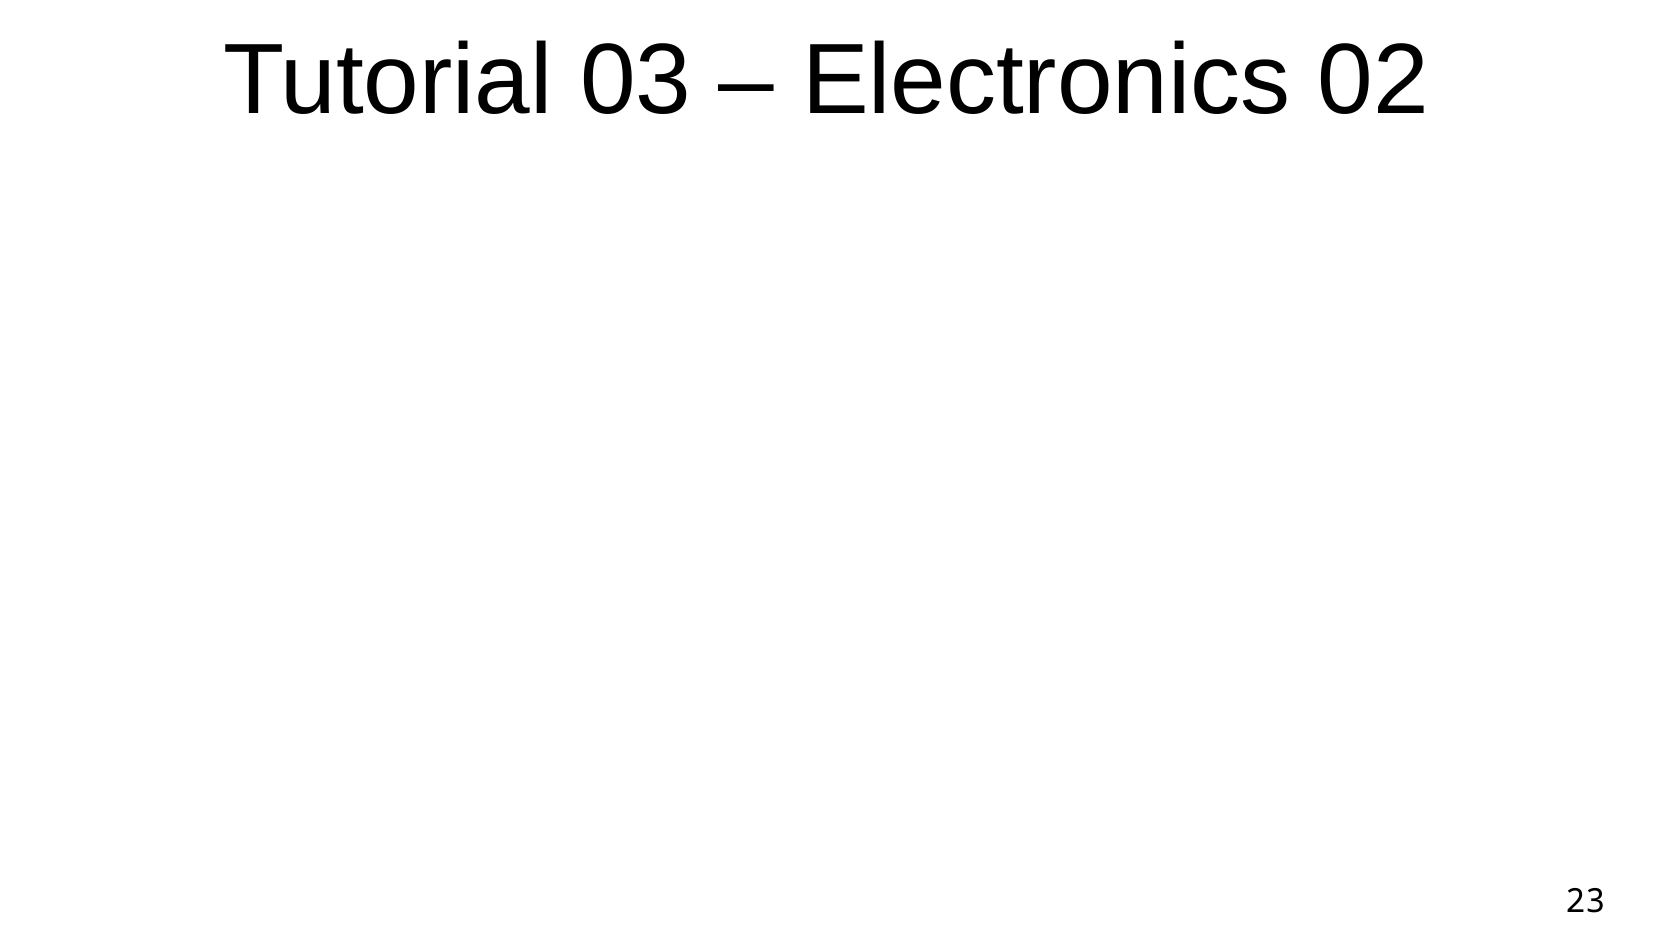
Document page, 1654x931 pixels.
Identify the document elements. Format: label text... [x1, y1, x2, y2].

title Tutorial 03 – Electronics 02 [82, 1, 1571, 157]
